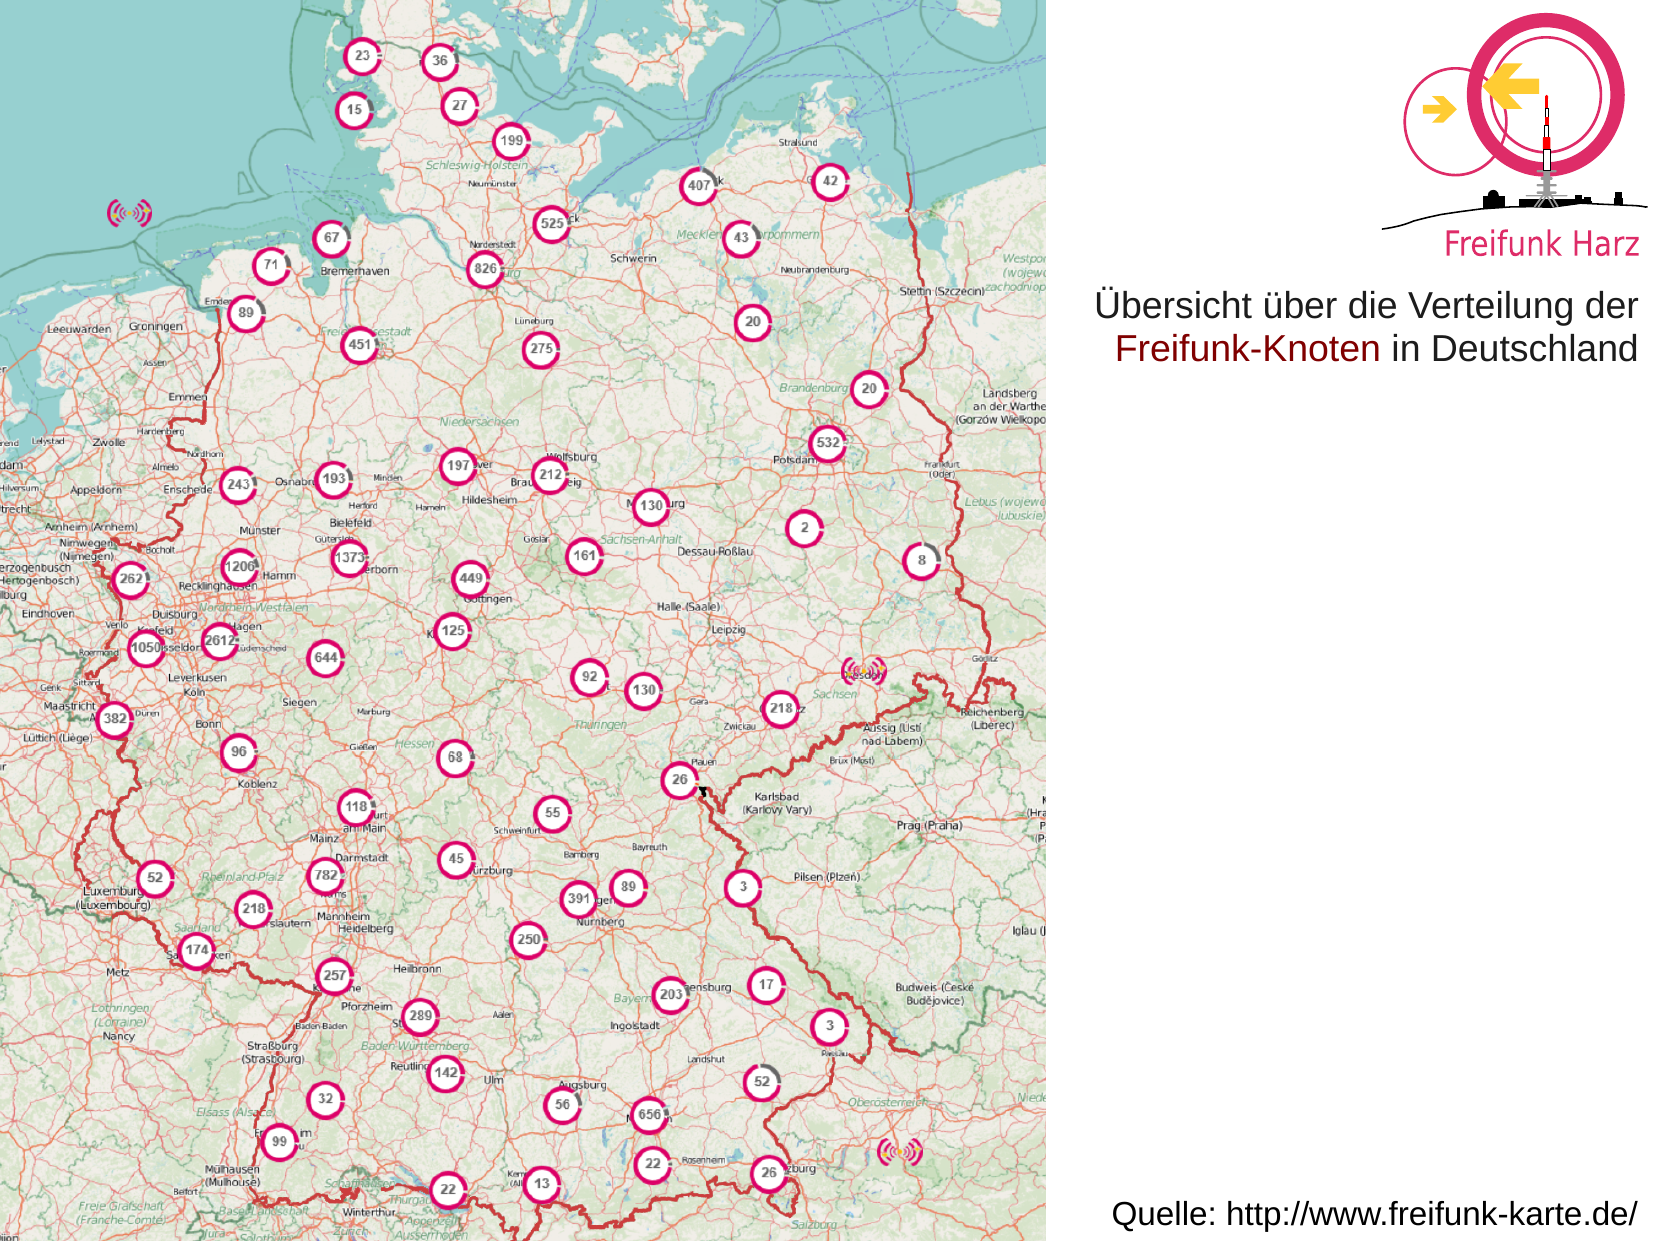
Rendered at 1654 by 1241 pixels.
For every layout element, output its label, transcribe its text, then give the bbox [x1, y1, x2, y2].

picture [0, 0, 1046, 1241]
picture [1381, 0, 1648, 266]
text_box Übersicht über die Verteilung der Freifunk-Knoten in Deutschland [1062, 277, 1654, 377]
text_box Quelle: http://www.freifunk-karte.de/ [1033, 1188, 1654, 1241]
